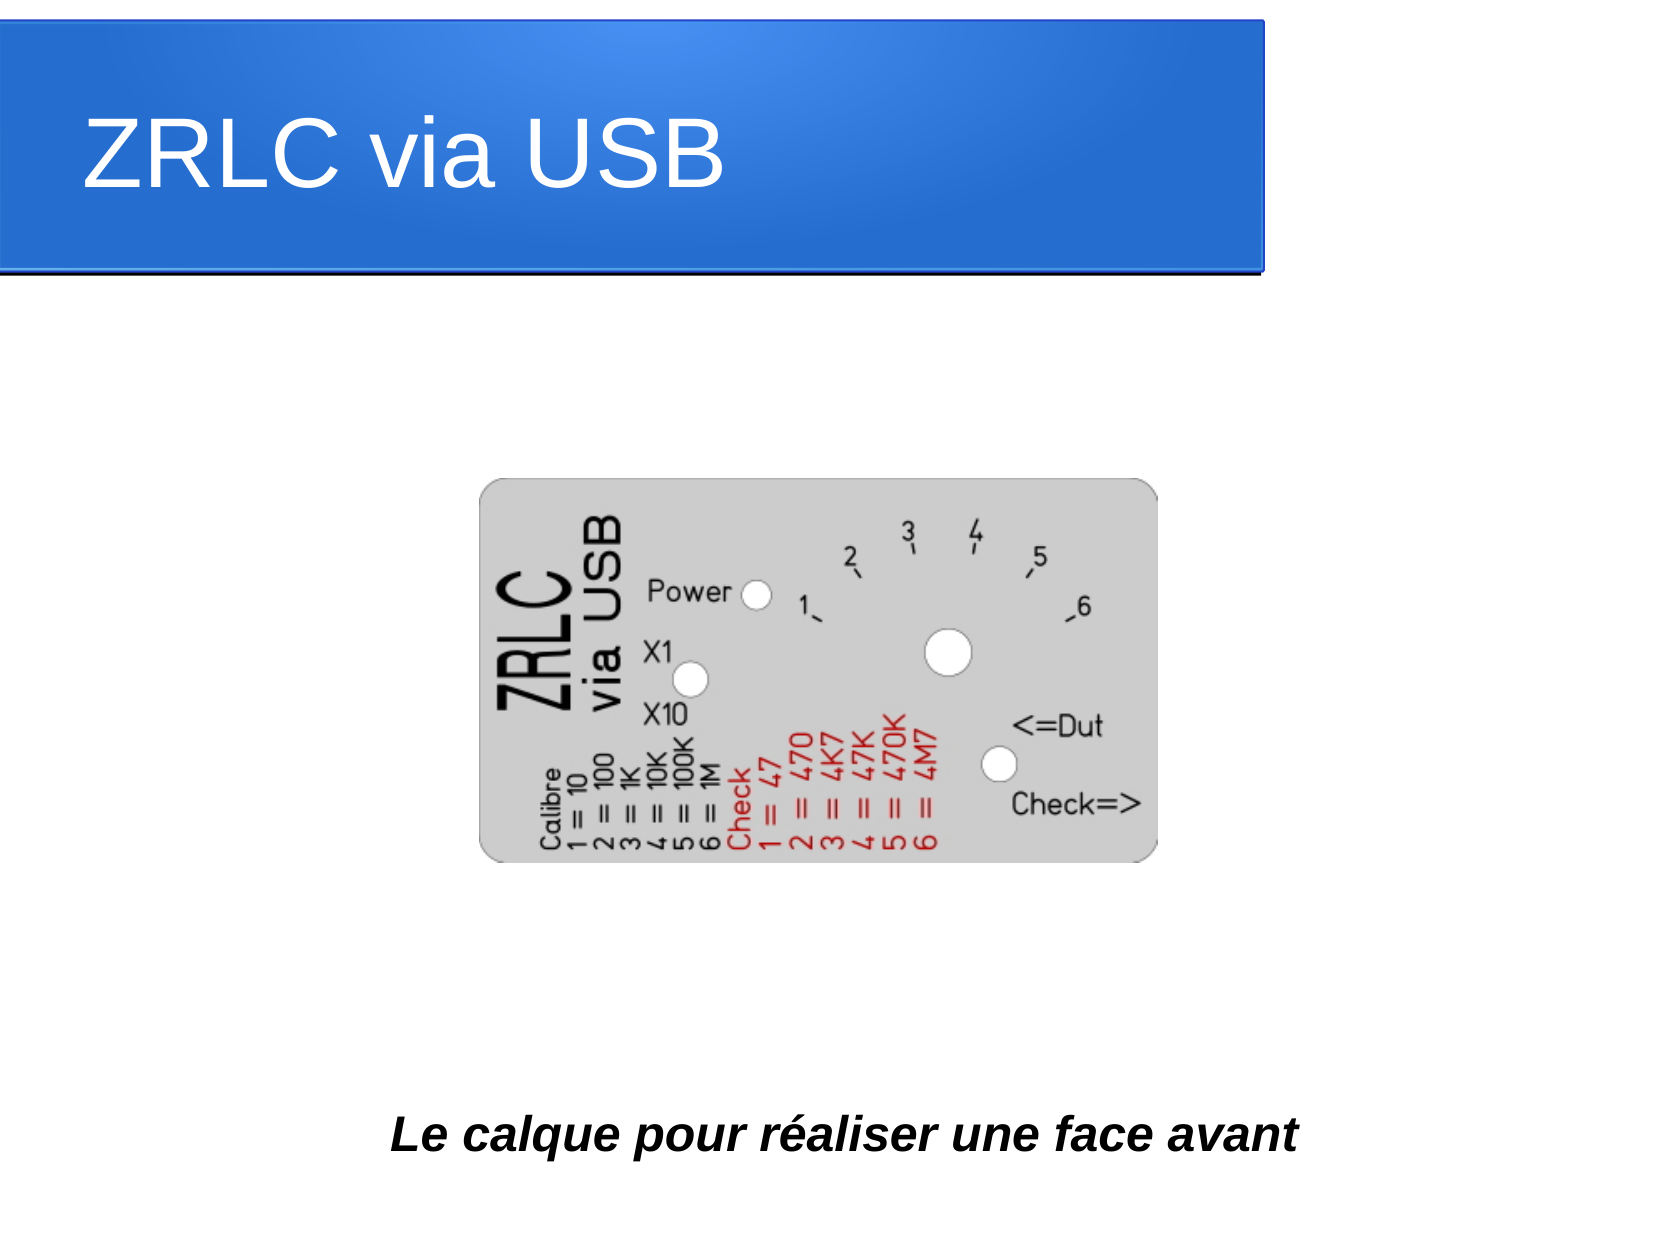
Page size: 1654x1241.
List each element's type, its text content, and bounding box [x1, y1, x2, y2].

picture [479, 478, 1158, 863]
title ZRLC via USB [82, 49, 1250, 257]
text_box Le calque pour réaliser une face avant [236, 1098, 1453, 1170]
